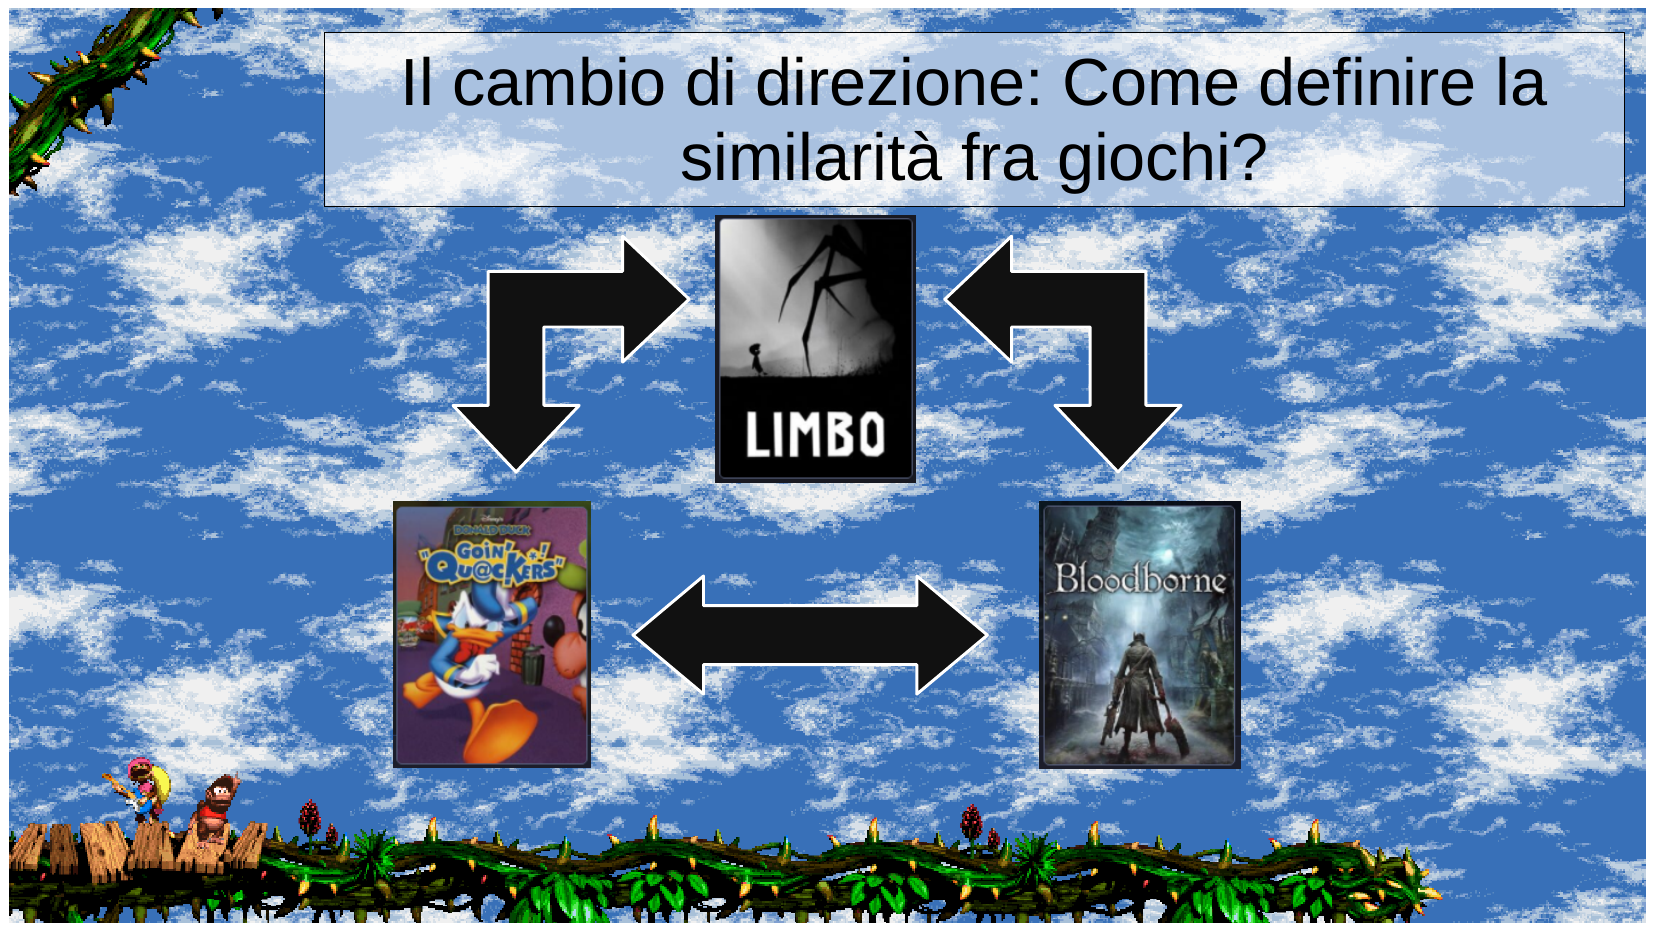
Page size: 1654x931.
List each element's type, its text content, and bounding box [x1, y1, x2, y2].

text_box [453, 236, 690, 472]
text_box [633, 575, 988, 695]
text_box Il cambio di direzione: Come definire la similarità fra giochi? [324, 32, 1625, 207]
text_box [944, 236, 1182, 472]
picture [0, 0, 1654, 931]
